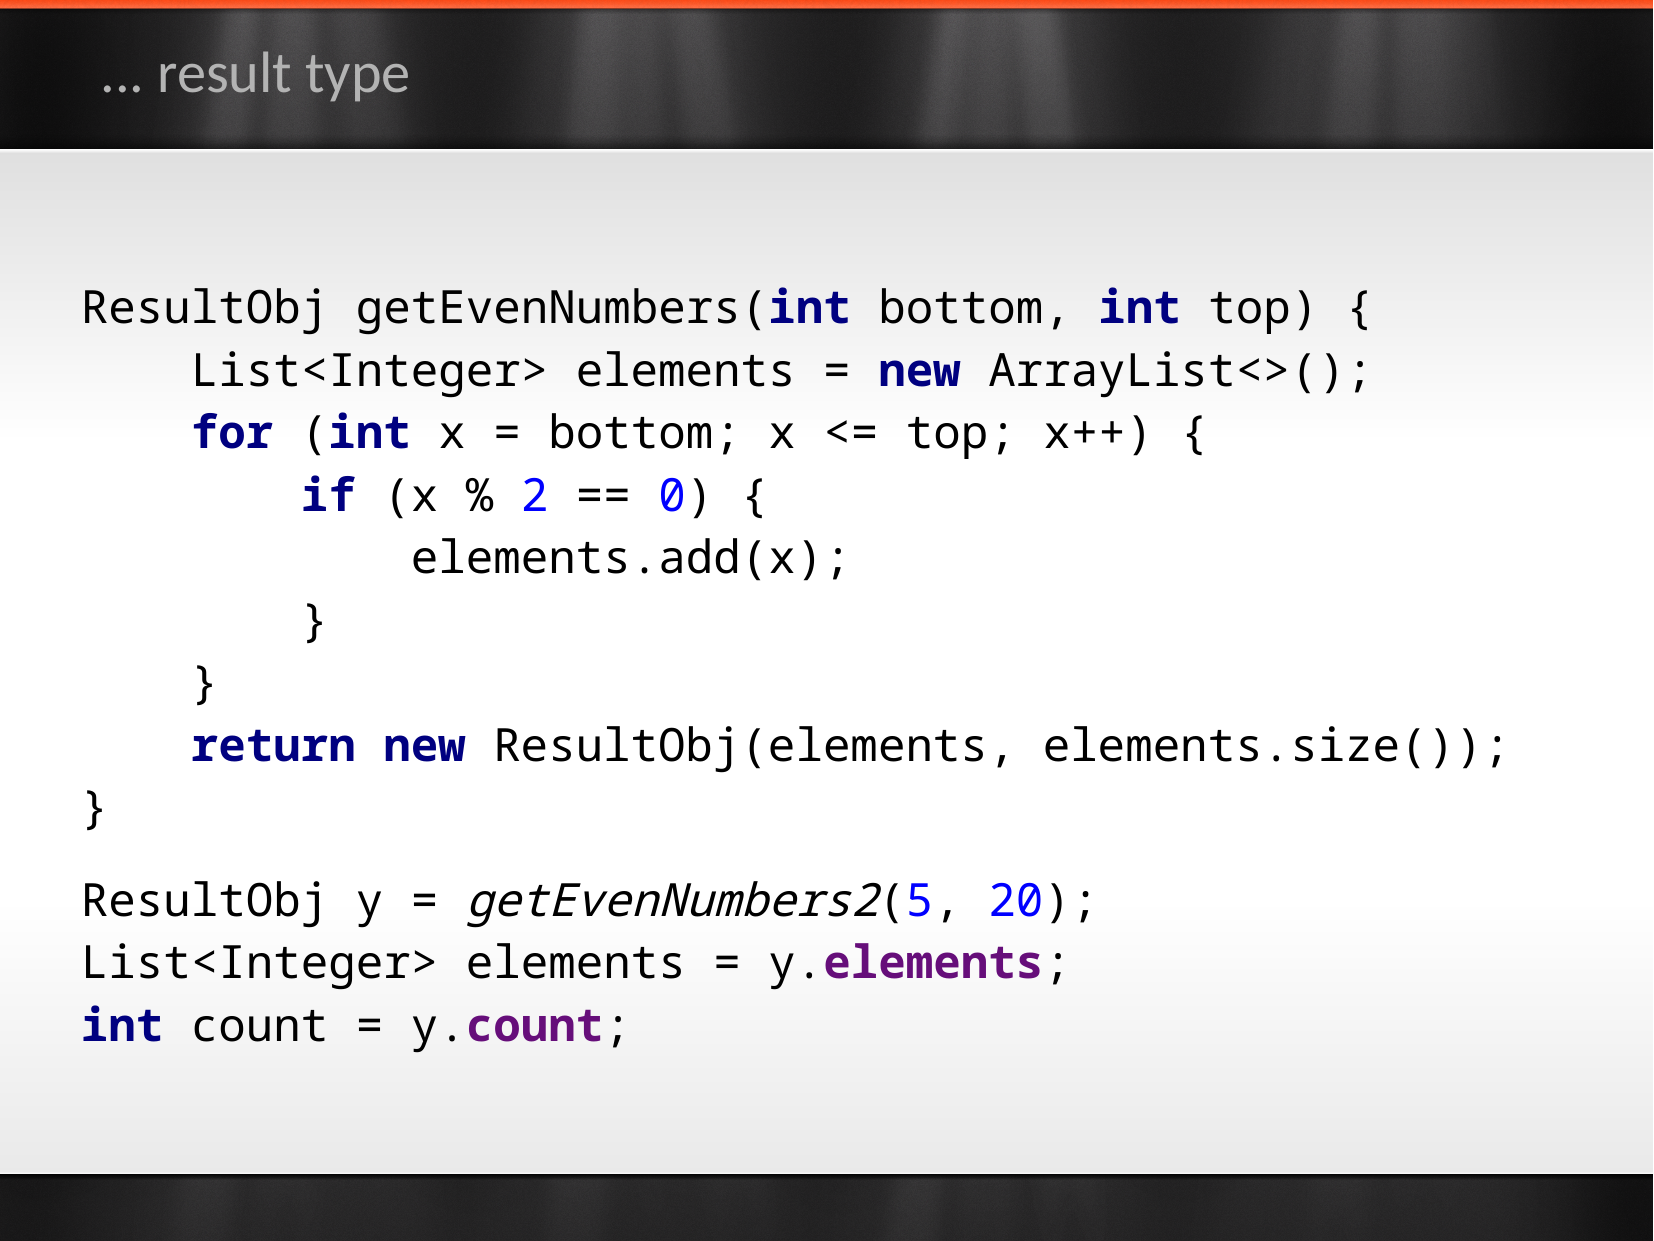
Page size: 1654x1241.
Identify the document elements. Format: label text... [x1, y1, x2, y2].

subtitle ResultObj getEvenNumbers(int bottom, int top) { List<Integer> elements = new ArrayList<>(); for (int x = bottom; x <= top; x++) { if (x % 2 == 0) { elements.add(x); } } return new ResultObj(elements, elements.size()); } ResultObj y = getEvenNumbers2(5, 20); List<Integer> elements = y.elements; int count = y.count; [80, 187, 1569, 1142]
title ... result type [100, 6, 1588, 151]
picture [0, 0, 1653, 1241]
